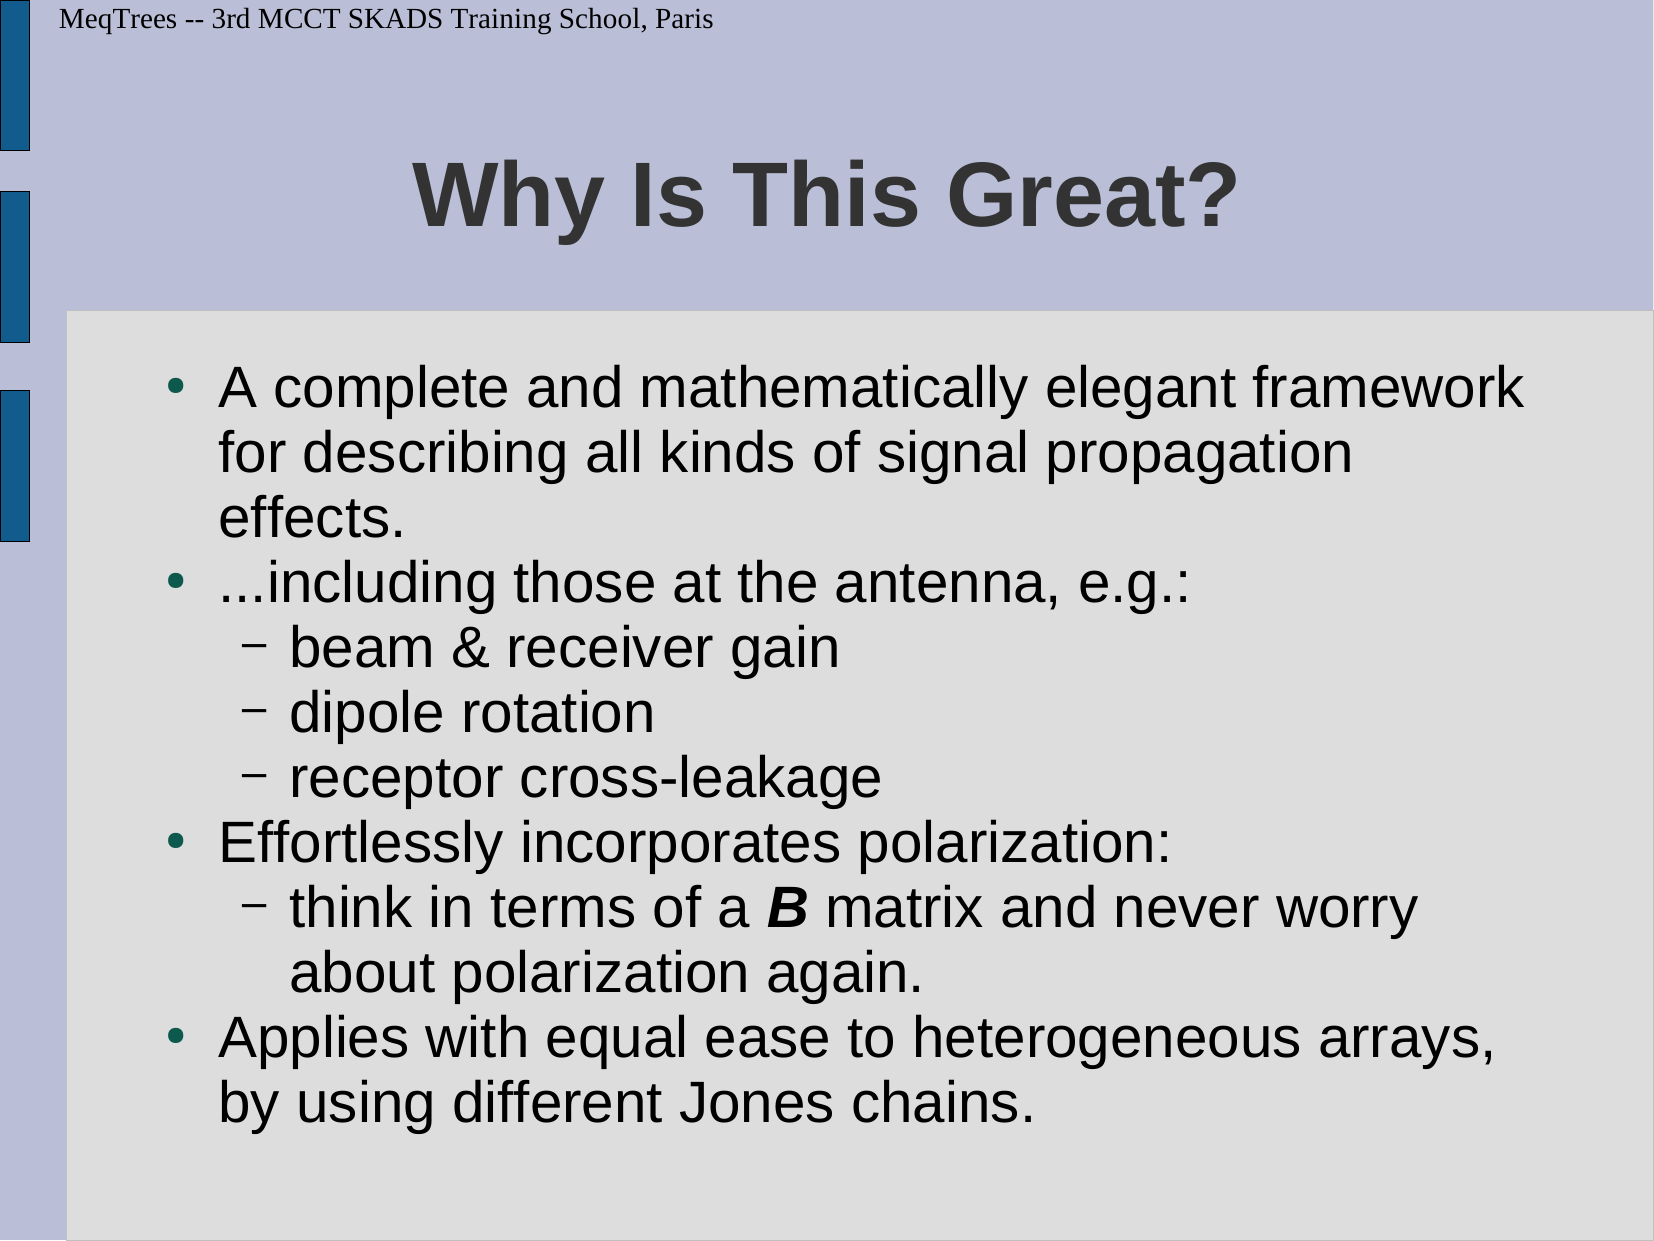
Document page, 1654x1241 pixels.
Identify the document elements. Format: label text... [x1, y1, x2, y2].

title Why Is This Great? [121, 91, 1534, 299]
list A complete and mathematically elegant framework for describing all kinds of signal propagation effects. ...including those at the antenna, e.g.: beam & receiver gain dipole rotation receptor cross-leakage Effortlessly incorporates polarization: think in terms of a B matrix and never worry about polarization again. Applies with equal ease to heterogeneous arrays, by using different Jones chains. [147, 354, 1560, 1135]
